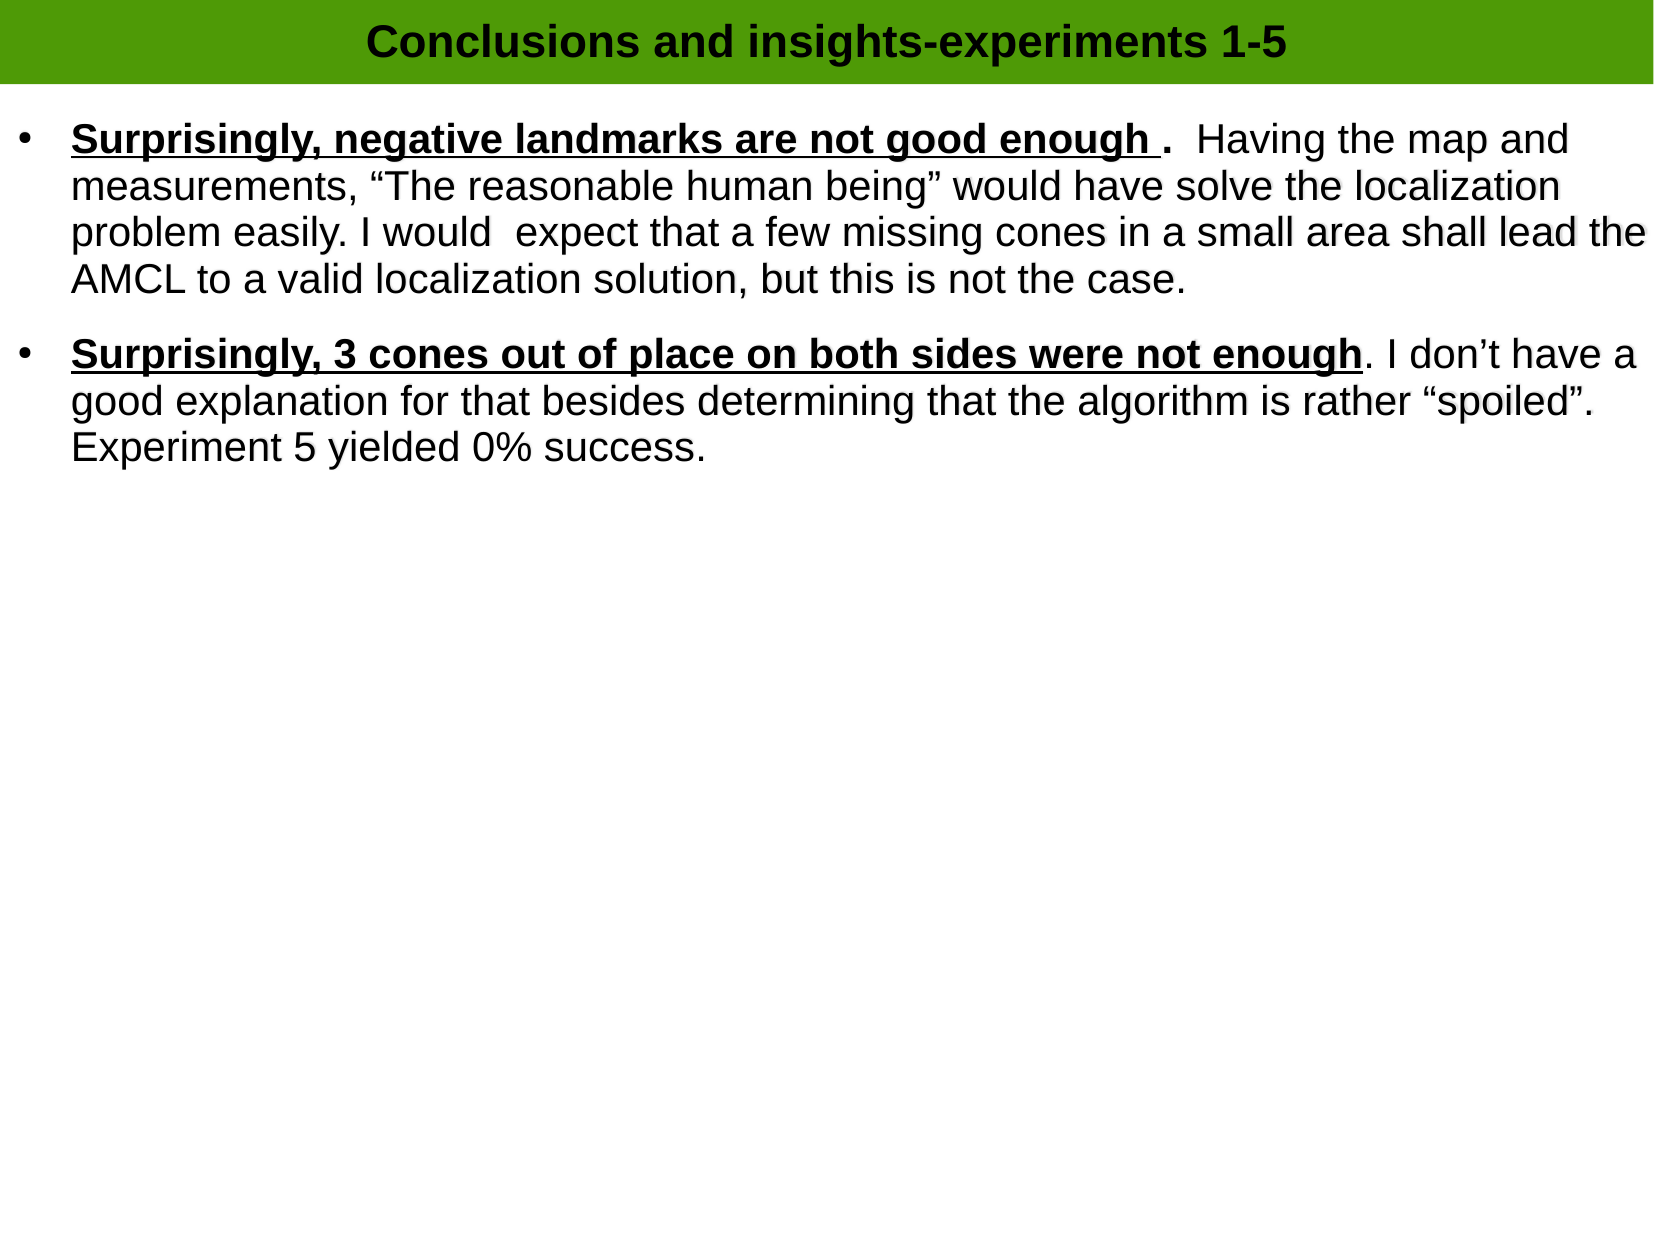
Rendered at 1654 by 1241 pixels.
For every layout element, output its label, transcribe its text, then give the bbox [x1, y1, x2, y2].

title Conclusions and insights-experiments 1-5 [0, 0, 1654, 85]
list Surprisingly, negative landmarks are not good enough . Having the map and measurements, “The reasonable human being” would have solve the localization problem easily. I would expect that a few missing cones in a small area shall lead the AMCL to a valid localization solution, but this is not the case. Surprisingly, 3 cones out of place on both sides were not enough. I don’t have a good explanation for that besides determining that the algorithm is rather “spoiled”. Experiment 5 yielded 0% success. [0, 115, 1654, 1241]
